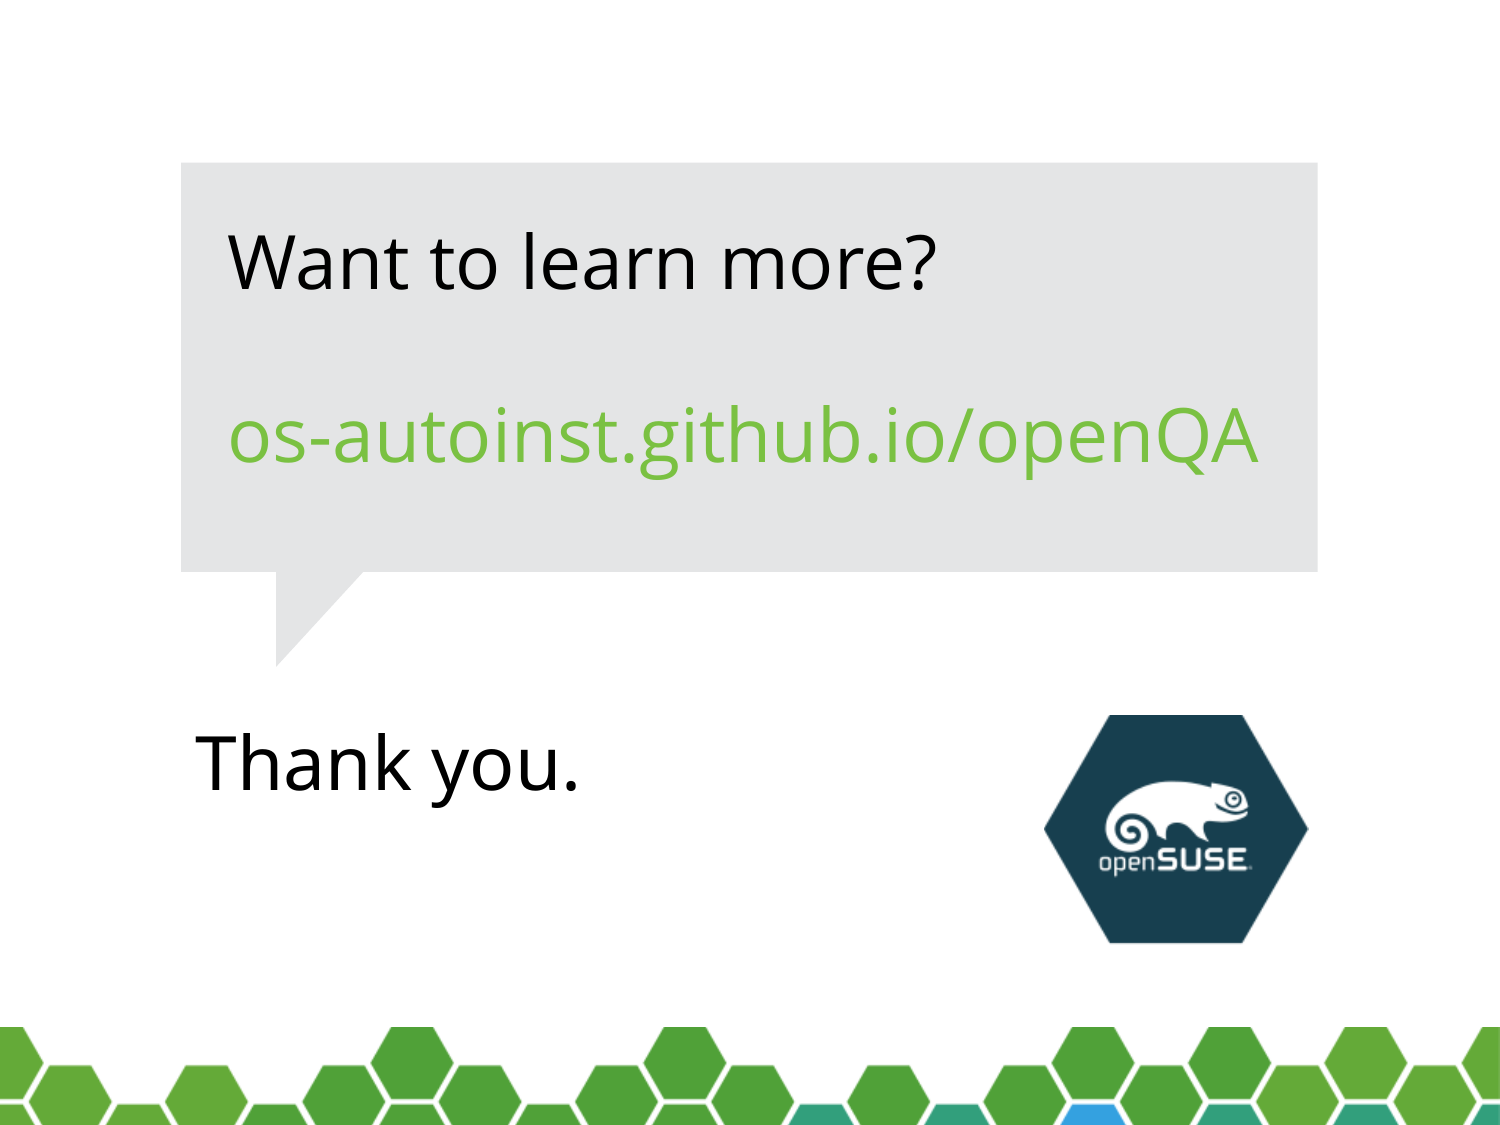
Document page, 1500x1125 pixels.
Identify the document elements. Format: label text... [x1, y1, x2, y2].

text_box Want to learn more? os-autoinst.github.io/openQA [212, 205, 1288, 489]
picture [1044, 715, 1309, 945]
picture [0, 1027, 1500, 1125]
